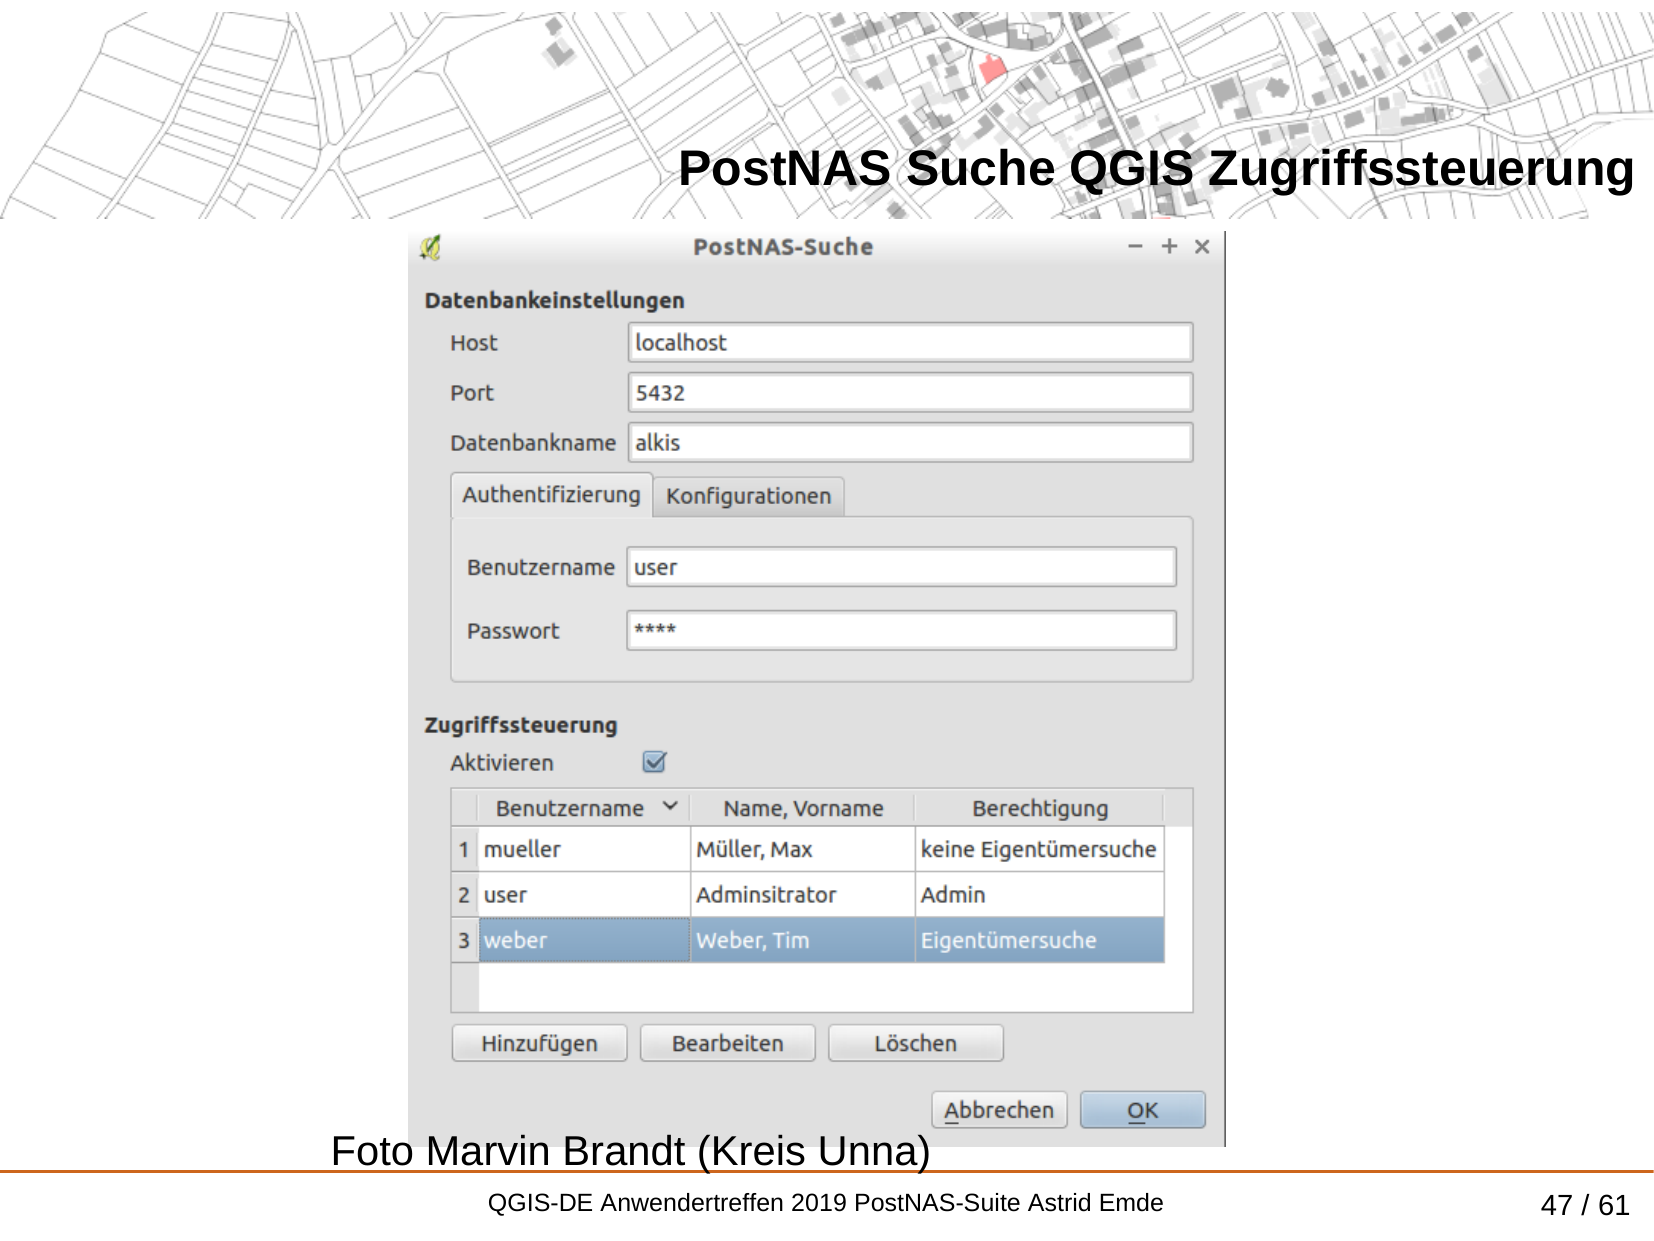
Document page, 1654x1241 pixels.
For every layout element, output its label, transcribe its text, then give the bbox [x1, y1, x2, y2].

picture [569, 1139, 582, 1147]
picture [408, 897, 1226, 1147]
title PostNAS Suche QGIS Zugriffssteuerung [249, 123, 1637, 213]
text_box Foto Marvin Brandt (Kreis Unna) [154, 69, 1654, 897]
